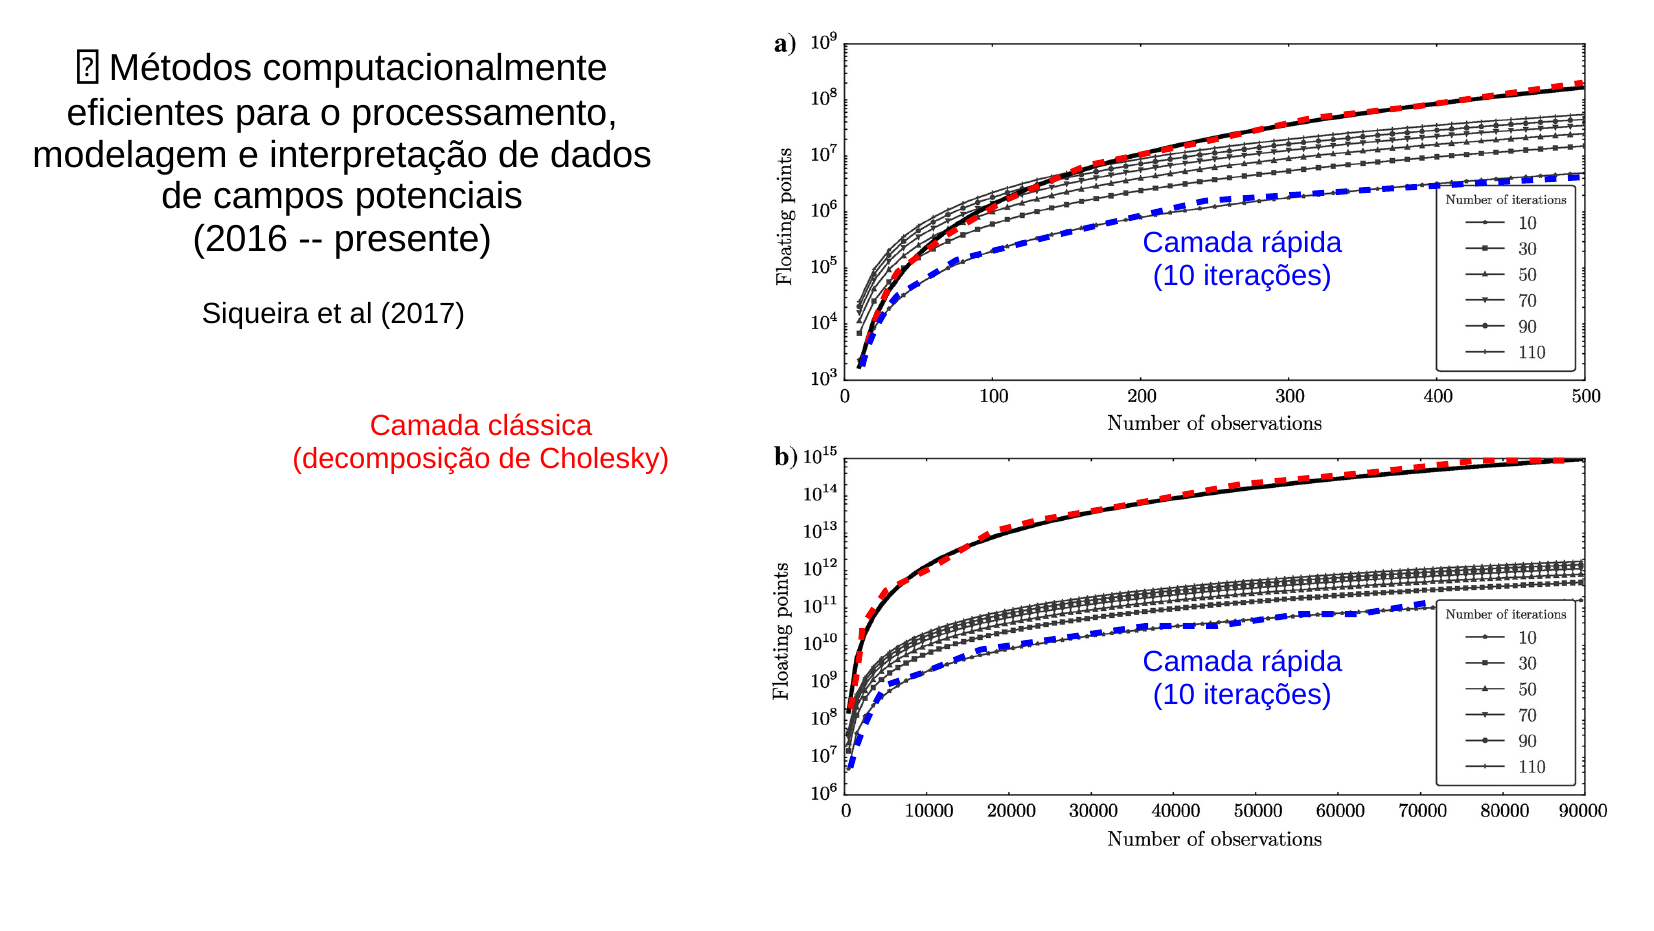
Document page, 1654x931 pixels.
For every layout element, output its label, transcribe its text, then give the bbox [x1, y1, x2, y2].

text_box Camada clássica (decomposição de Cholesky) [277, 401, 686, 515]
text_box Camada rápida (10 iterações) [1127, 218, 1359, 331]
text_box Siqueira et al (2017) [85, 289, 582, 337]
text_box Camada rápida (10 iterações) [1127, 637, 1359, 751]
picture [772, 31, 1607, 846]
text_box ⍰ Métodos computacionalmente eficientes para o processamento, modelagem e interpretação de dados de campos potenciais (2016 -- presente) [17, 32, 674, 272]
